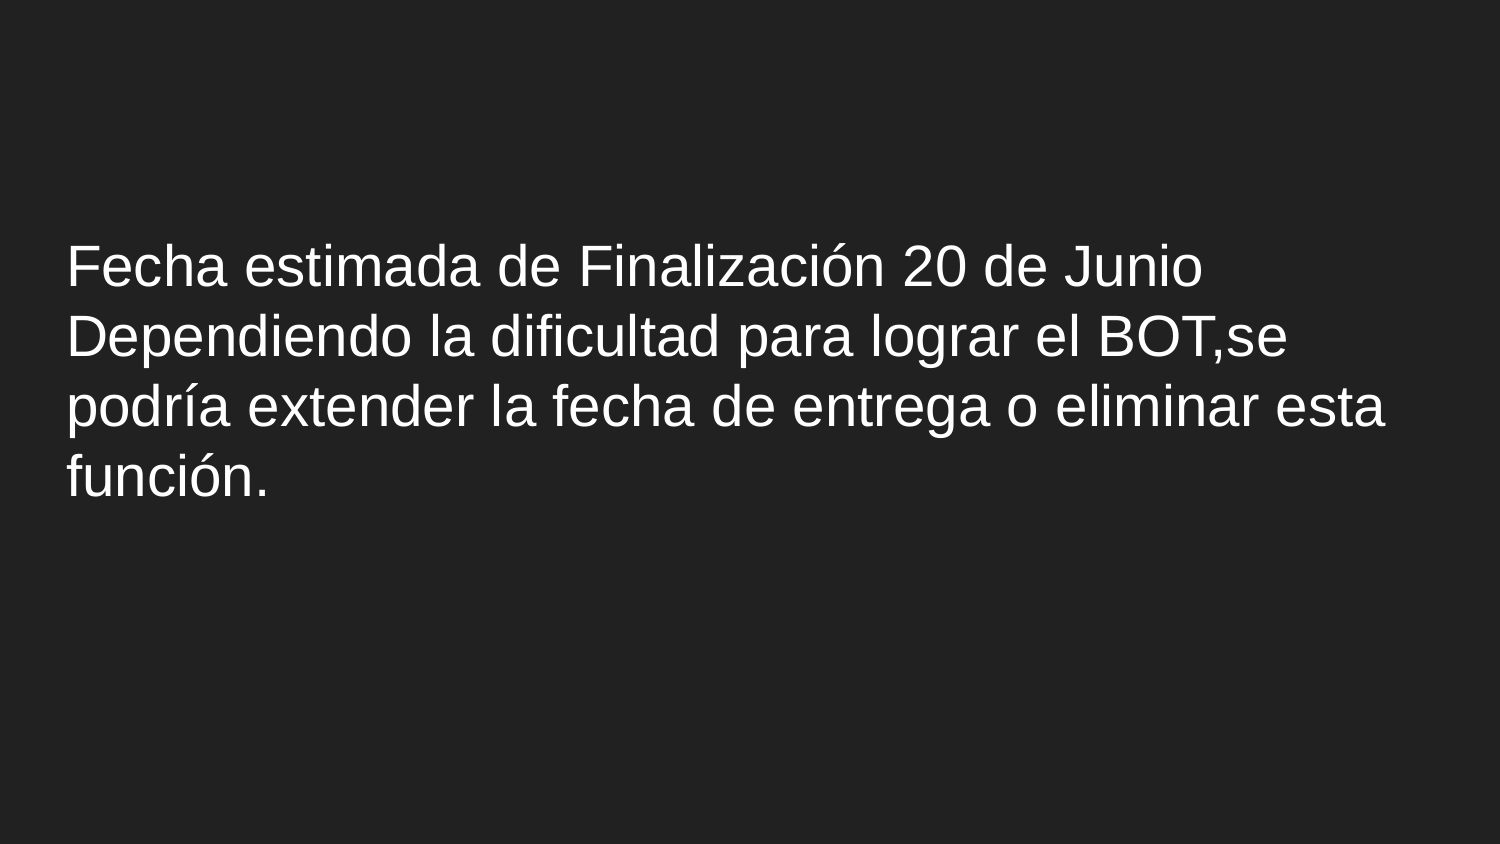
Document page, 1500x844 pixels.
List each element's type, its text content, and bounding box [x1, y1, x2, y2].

title Fecha estimada de Finalización 20 de Junio Dependiendo la dificultad para lograr el BOT,se podría extender la fecha de entrega o eliminar esta función. [51, 213, 1474, 603]
